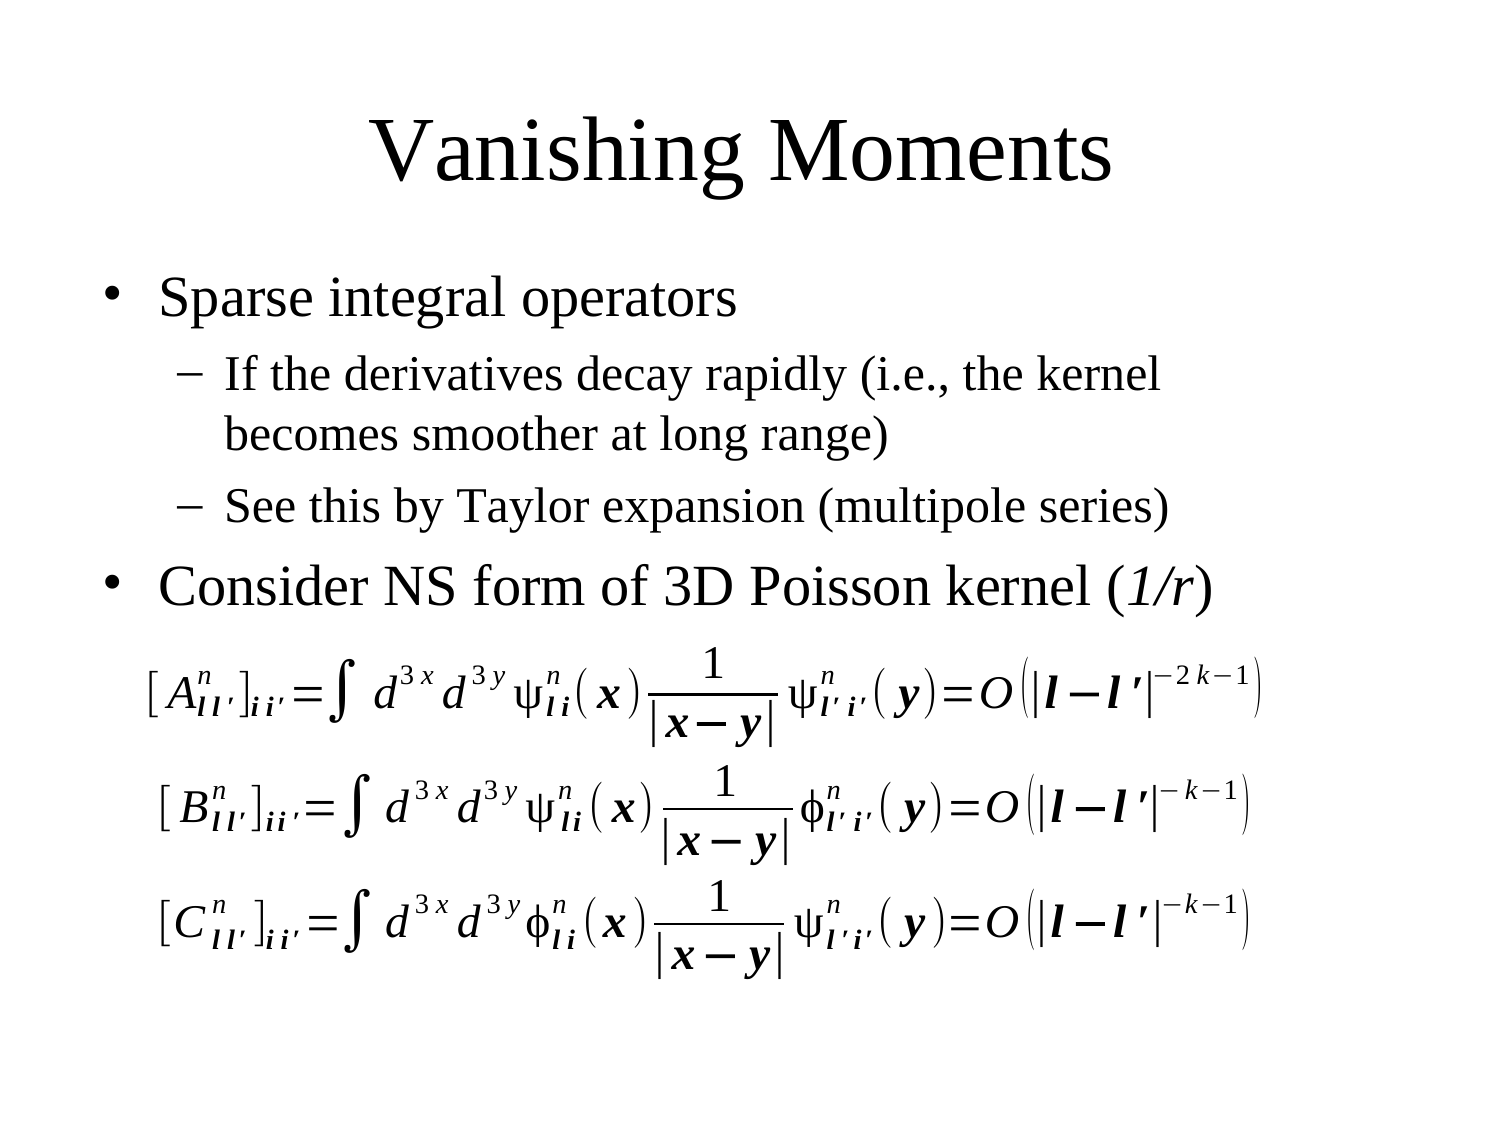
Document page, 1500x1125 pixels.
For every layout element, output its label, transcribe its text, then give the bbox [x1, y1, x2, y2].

chart [134, 637, 1276, 982]
title Vanishing Moments [99, 49, 1375, 238]
list Sparse integral operators If the derivatives decay rapidly (i.e., the kernel becomes smoother at long range) See this by Taylor expansion (multipole series) Consider NS form of 3D Poisson kernel (1/r) [87, 249, 1363, 926]
